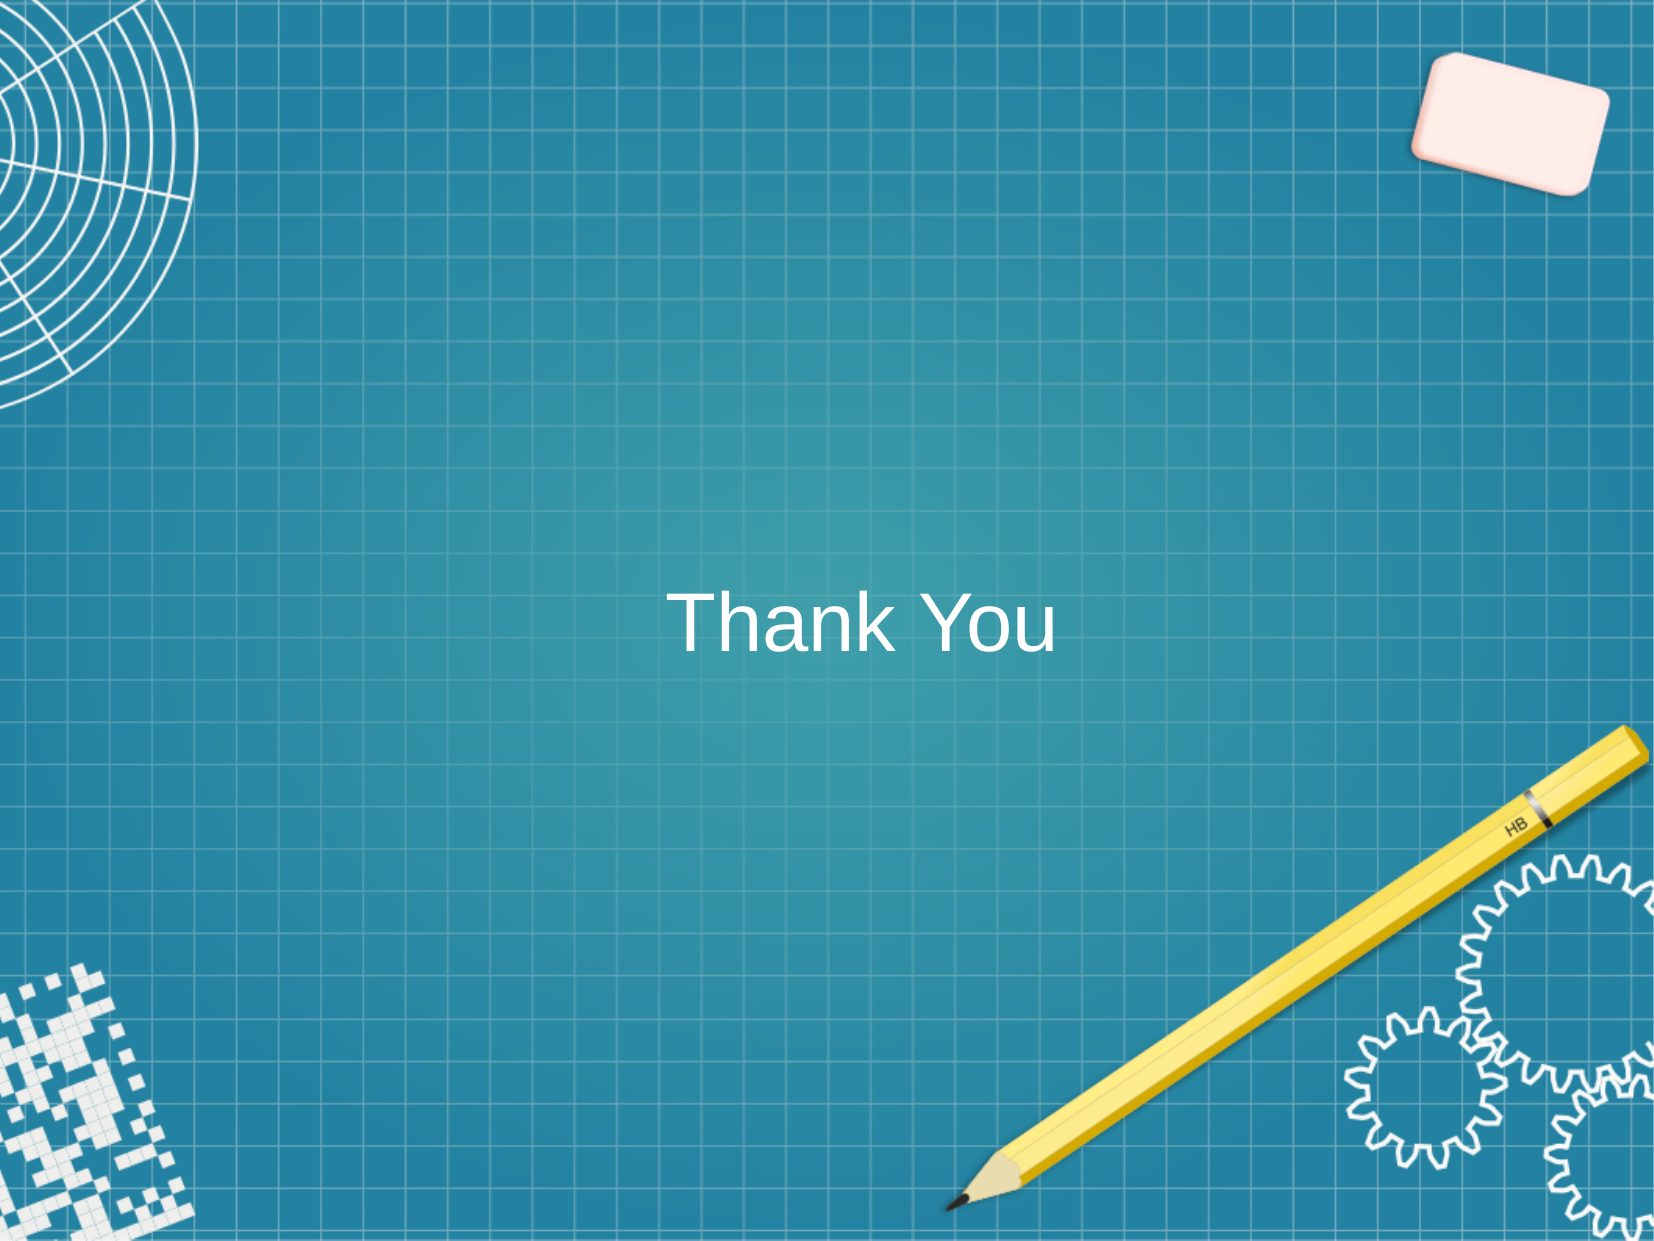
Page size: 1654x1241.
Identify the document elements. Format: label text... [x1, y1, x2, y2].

title Thank You [271, 519, 1453, 727]
picture [0, 0, 1654, 1241]
